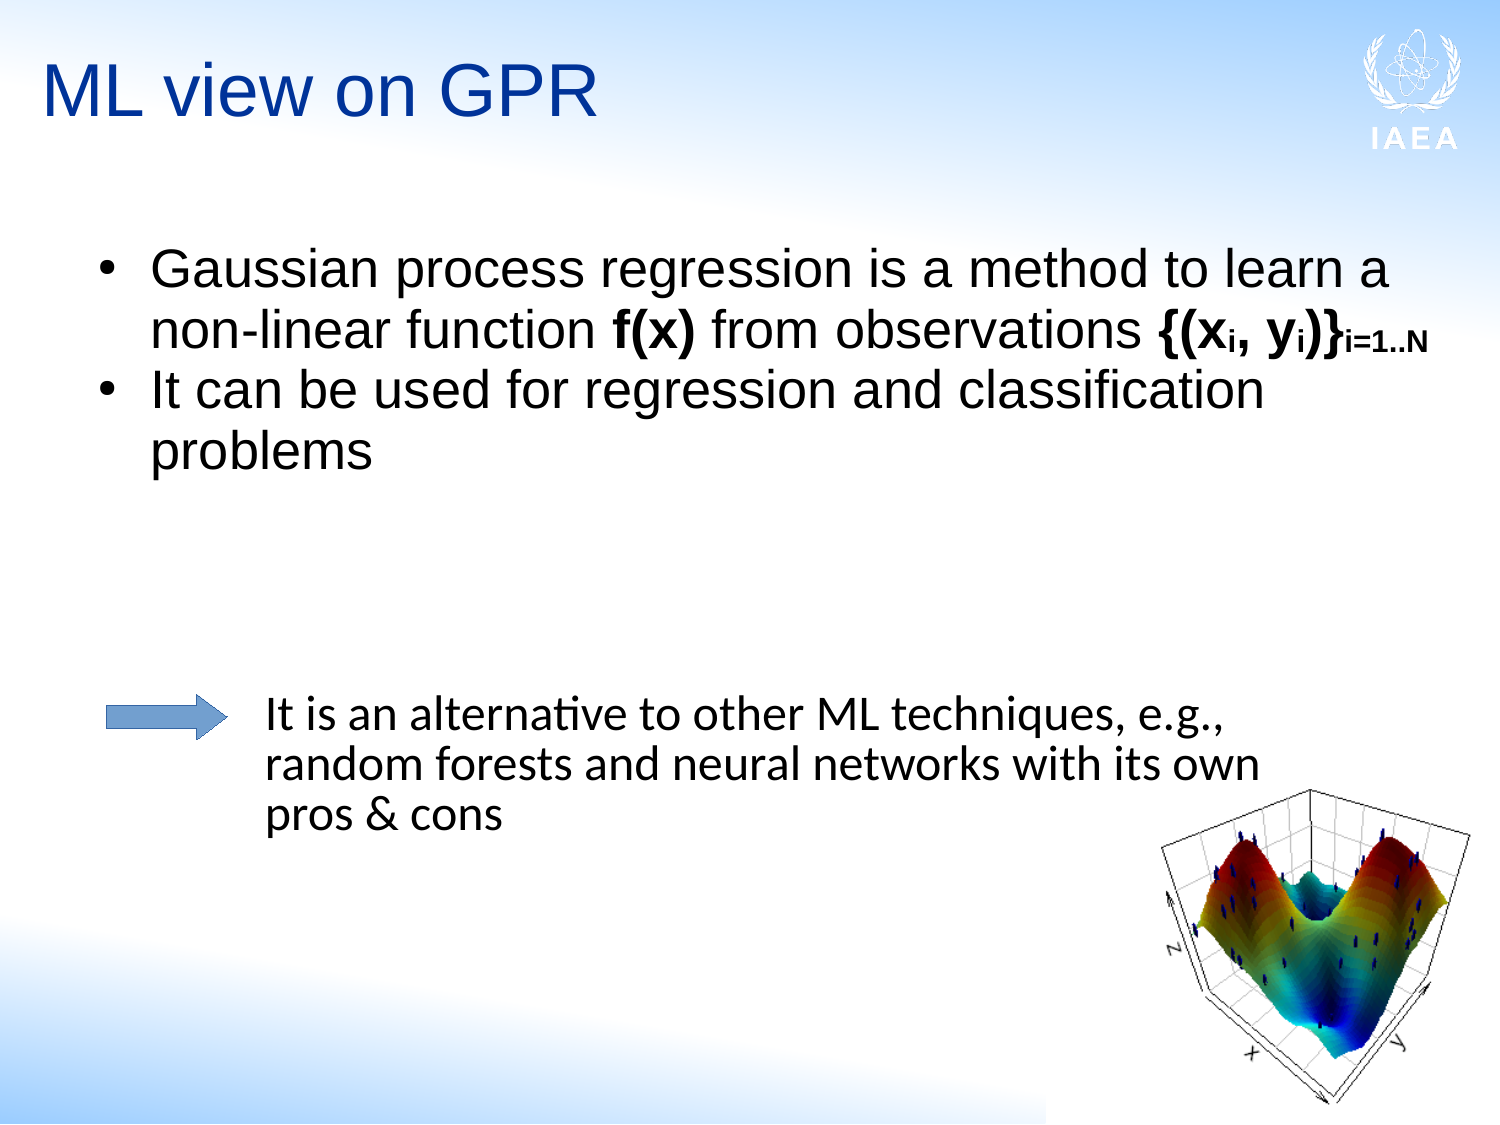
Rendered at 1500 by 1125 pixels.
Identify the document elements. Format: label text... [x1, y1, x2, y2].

title ML view on GPR [41, 5, 1182, 174]
picture [1149, 777, 1479, 1118]
text_box [106, 694, 228, 740]
text_box Gaussian process regression is a method to learn a non-linear function f(x) from observations {(xi, yi)}i=1..N It can be used for regression and classification problems [65, 231, 1483, 1028]
text_box It is an alternative to other ML techniques, e.g., random forests and neural networks with its own pros & cons [250, 685, 1324, 851]
picture [1363, 29, 1461, 149]
